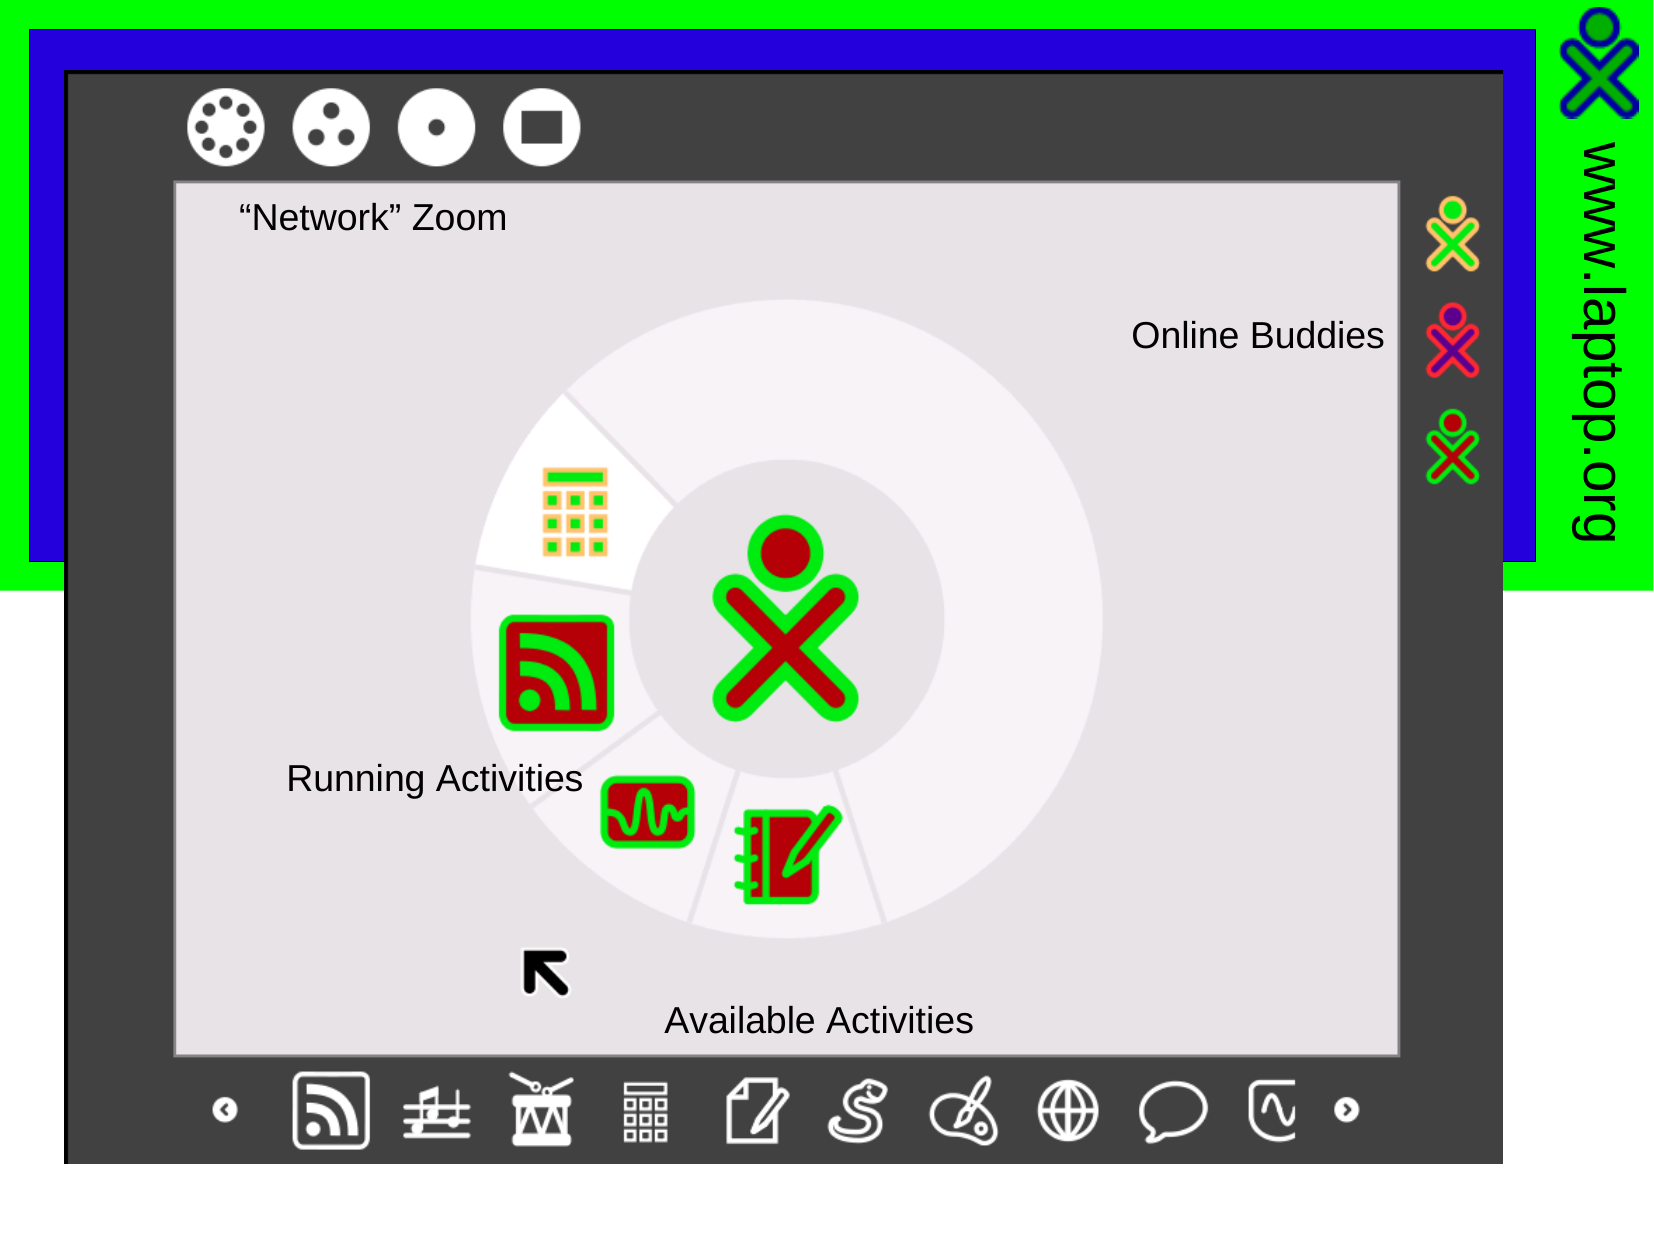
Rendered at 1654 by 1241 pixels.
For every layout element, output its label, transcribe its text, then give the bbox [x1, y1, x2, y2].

text_box “Network” Zoom [224, 188, 815, 246]
picture [1559, 7, 1639, 119]
title [59, 49, 1506, 532]
text_box Running Activities [271, 750, 686, 807]
text_box Online Buddies [897, 307, 1400, 364]
picture [64, 70, 1503, 1164]
text_box Available Activities [649, 992, 1418, 1049]
